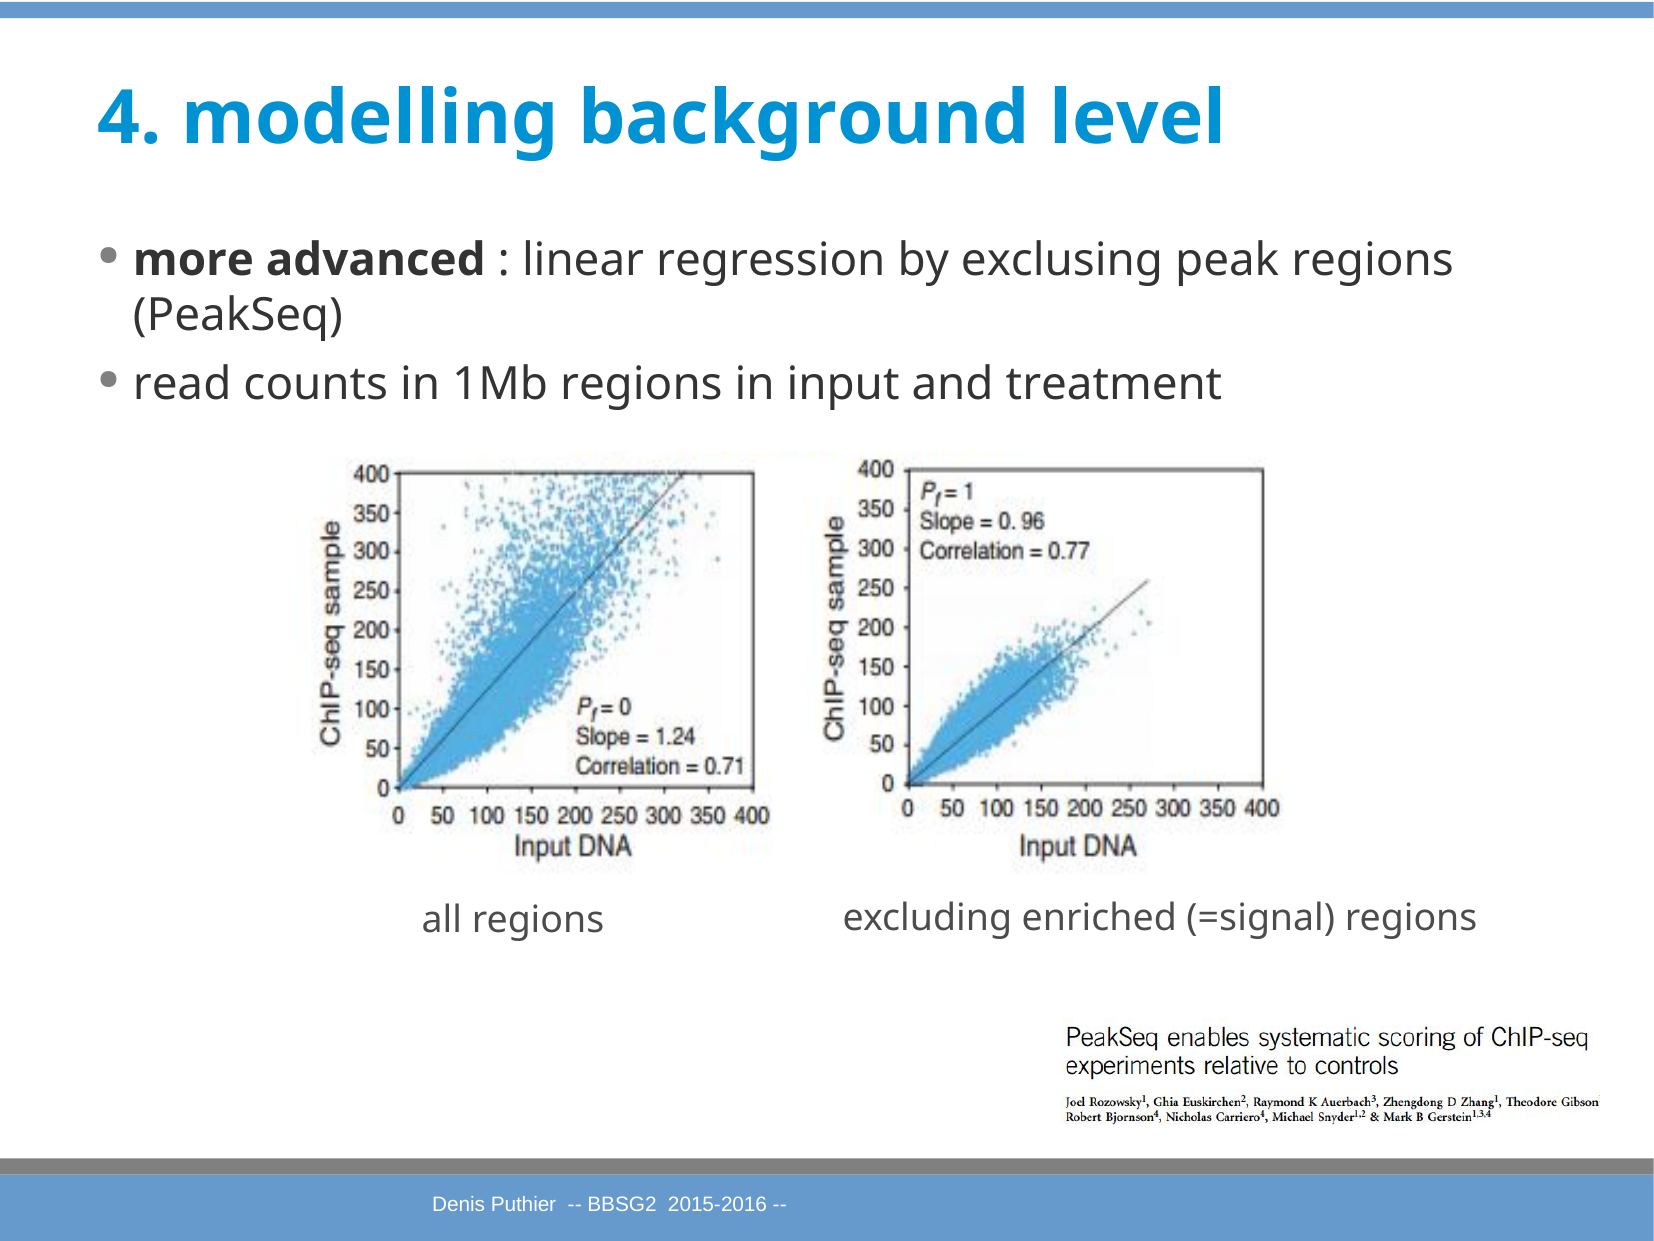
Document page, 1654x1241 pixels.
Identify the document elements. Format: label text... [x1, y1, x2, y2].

text_box all regions [406, 884, 617, 952]
picture [1060, 1018, 1600, 1125]
list more advanced : linear regression by exclusing peak regions (PeakSeq) read counts in 1Mb regions in input and treatment [82, 222, 1538, 1010]
picture [295, 451, 1286, 879]
title 4. modelling background level [82, 61, 1571, 168]
text_box excluding enriched (=signal) regions [827, 882, 1483, 949]
